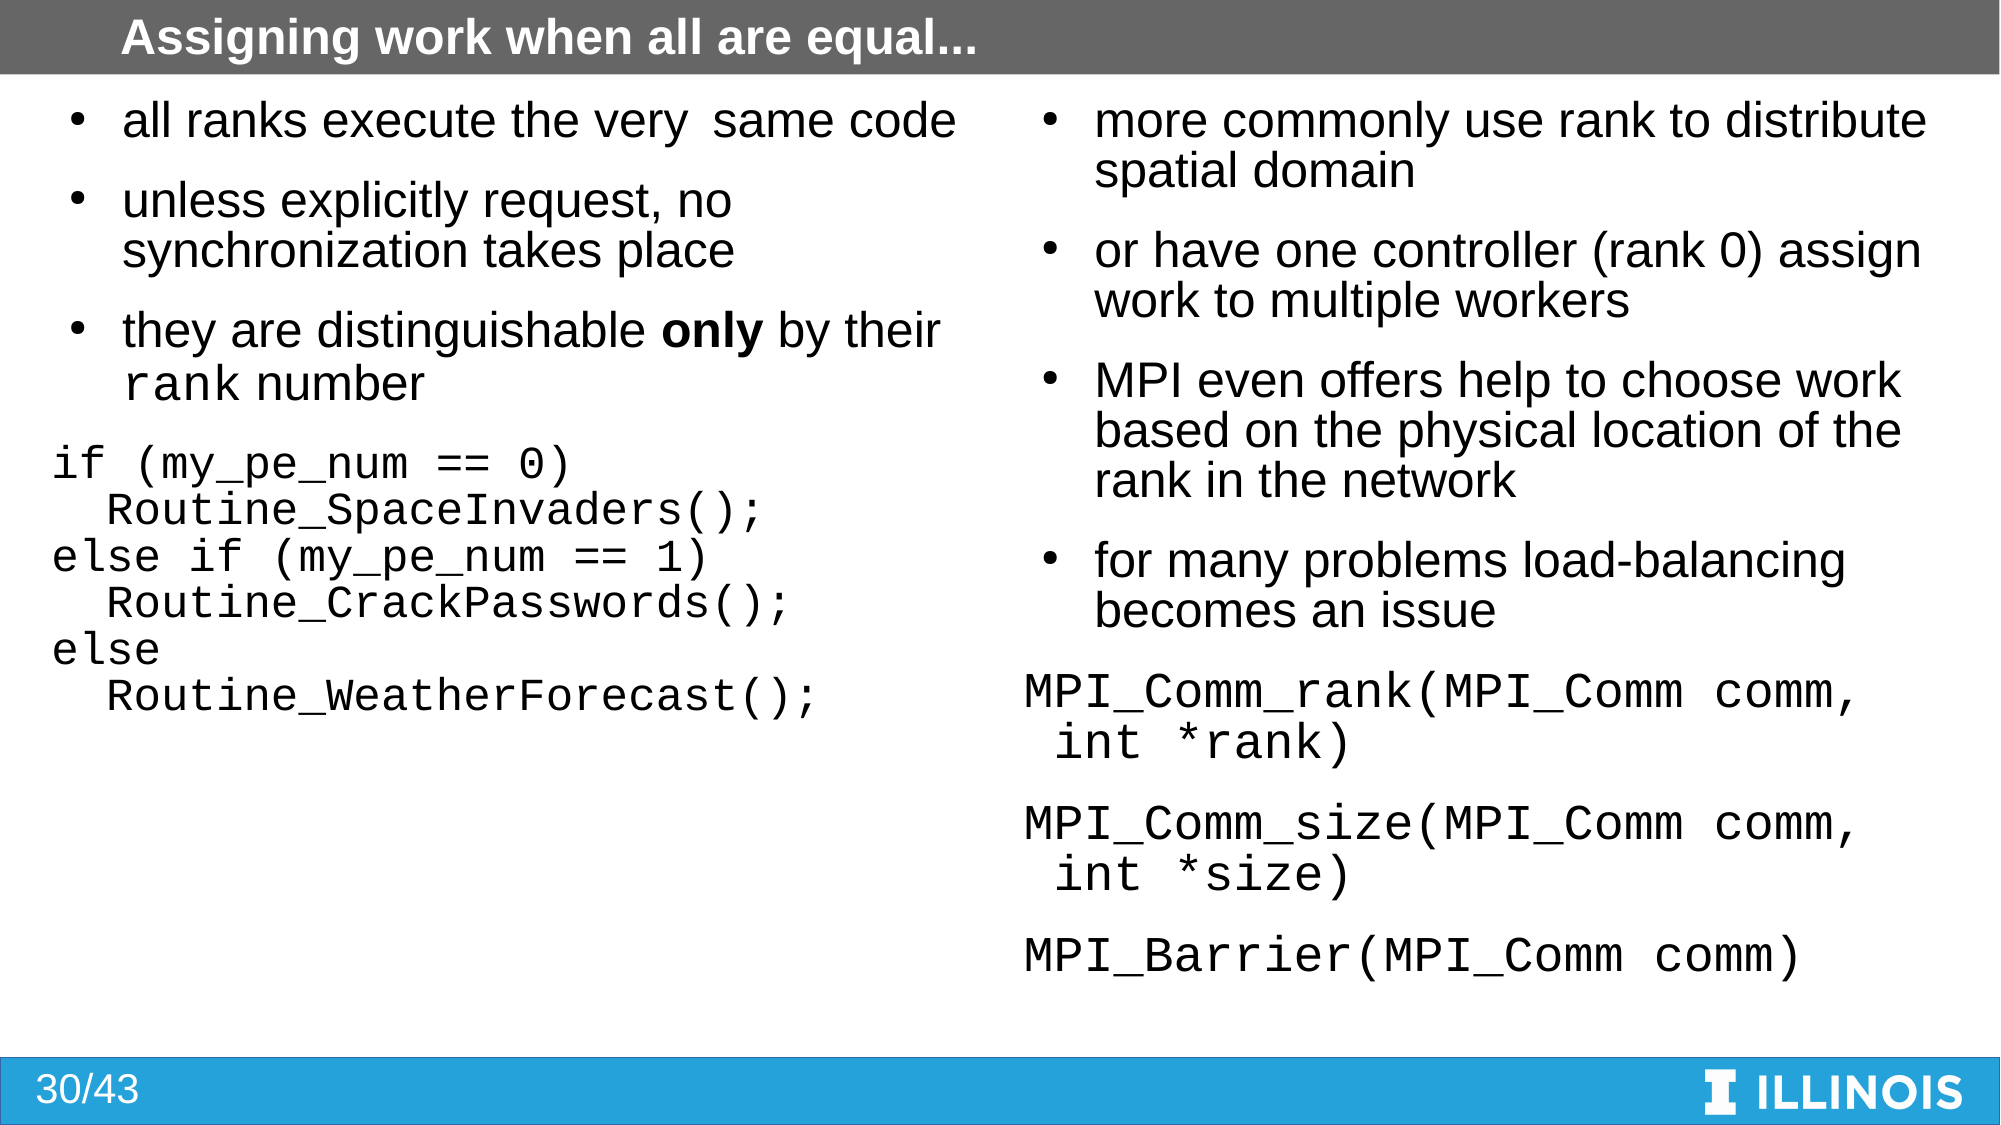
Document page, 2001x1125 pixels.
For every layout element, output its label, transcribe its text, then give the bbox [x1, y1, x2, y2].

picture [1705, 1069, 1962, 1115]
title Assigning work when all are equal... [0, 0, 2000, 75]
list all ranks execute the very same code unless explicitly request, no synchronization takes place they are distinguishable only by their rank number if (my_pe_num == 0) Routine_SpaceInvaders(); else if (my_pe_num == 1) Routine_CrackPasswords(); else Routine_WeatherForecast(); [51, 97, 978, 1058]
list more commonly use rank to distribute spatial domain or have one controller (rank 0) assign work to multiple workers MPI even offers help to choose work based on the physical location of the rank in the network for many problems load-balancing becomes an issue MPI_Comm_rank(MPI_Comm comm, int *rank) MPI_Comm_size(MPI_Comm comm, int *size) MPI_Barrier(MPI_Comm comm) [1023, 97, 1950, 1058]
